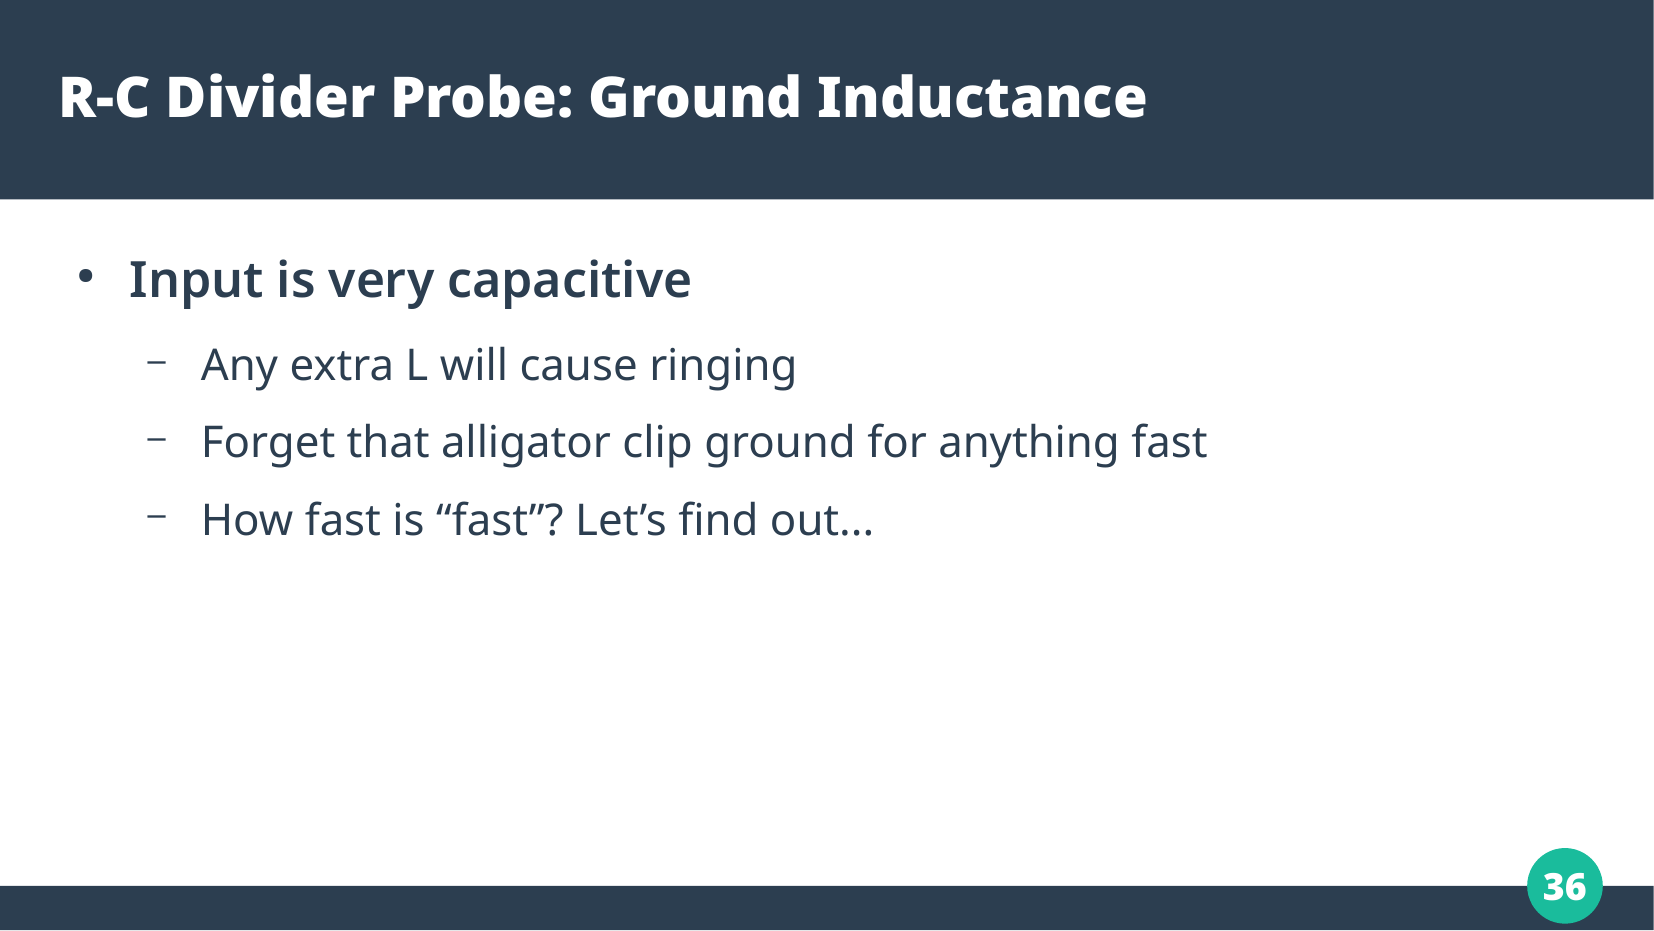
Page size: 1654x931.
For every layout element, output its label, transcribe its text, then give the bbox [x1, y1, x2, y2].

list Input is very capacitive Any extra L will cause ringing Forget that alligator clip ground for anything fast How fast is “fast”? Let’s find out... [59, 243, 1595, 864]
title R-C Divider Probe: Ground Inductance [59, 37, 1595, 155]
